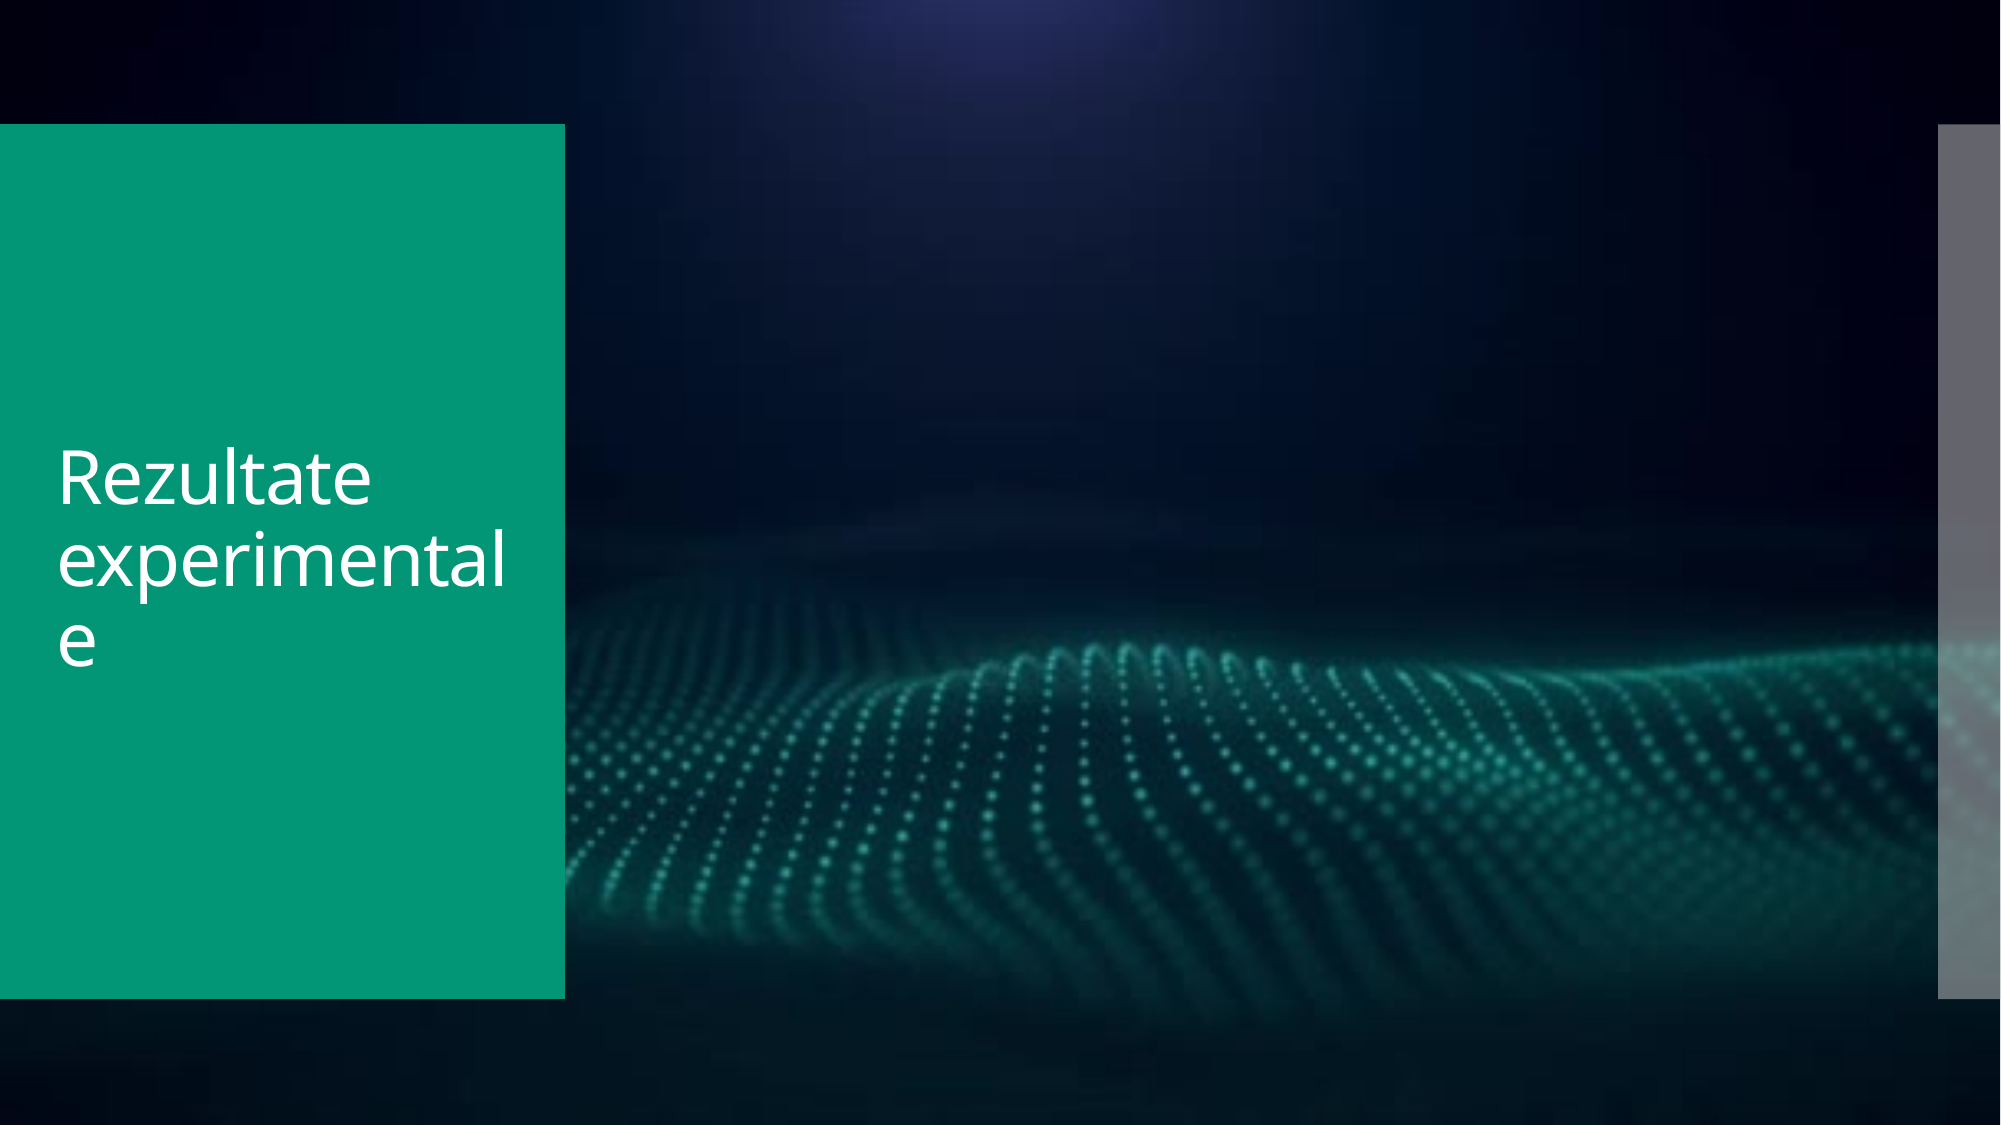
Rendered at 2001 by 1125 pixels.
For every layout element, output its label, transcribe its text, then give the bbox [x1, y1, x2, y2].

title Rezultate experimentale [41, 184, 526, 940]
